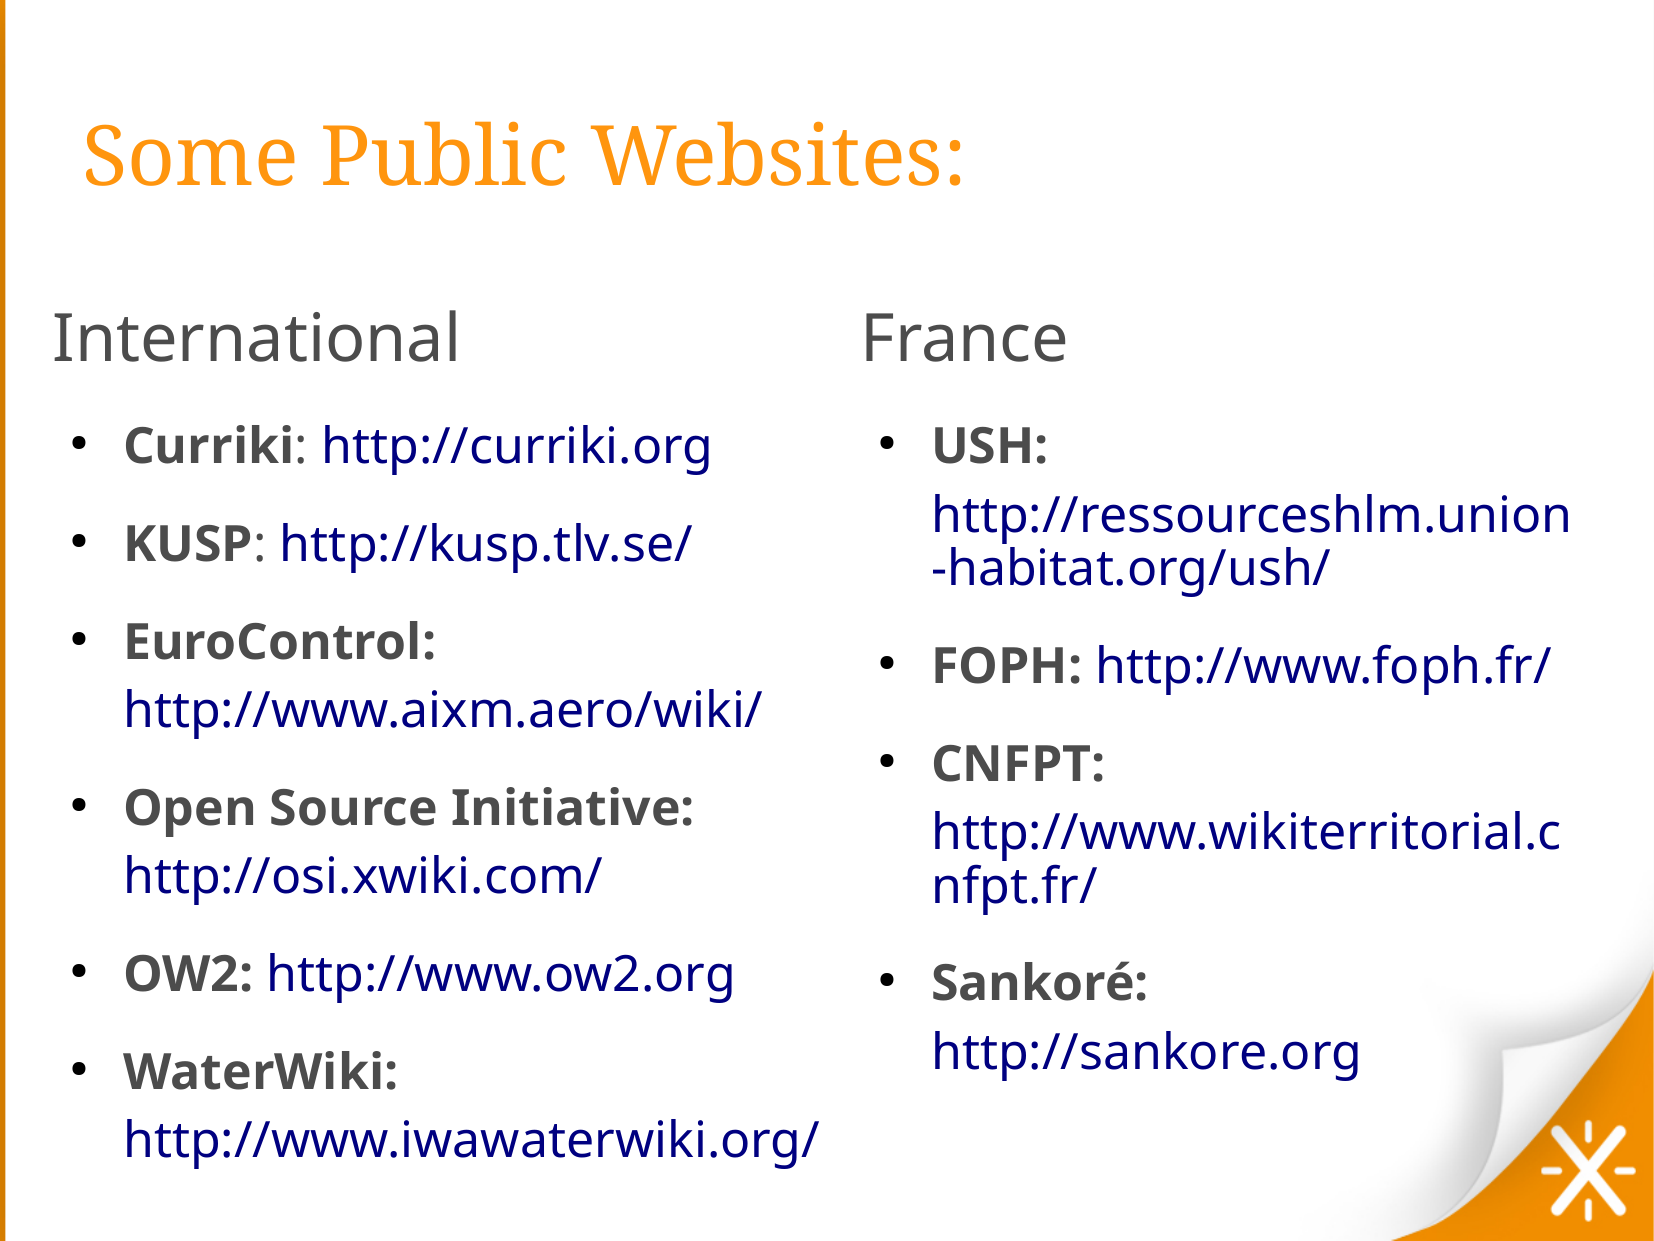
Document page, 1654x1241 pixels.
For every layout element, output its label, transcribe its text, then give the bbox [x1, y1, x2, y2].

picture [0, 0, 1654, 1241]
title Some Public Websites: [82, 49, 1571, 257]
list International Curriki: http://curriki.org KUSP: http://kusp.tlv.se/ EuroControl: http://www.aixm.aero/wiki/ Open Source Initiative: http://osi.xwiki.com/ OW2: http://www.ow2.org WaterWiki: http://www.iwawaterwiki.org/ [52, 290, 832, 1200]
list France USH: http://ressourceshlm.union-habitat.org/ush/ FOPH: http://www.foph.fr/ CNFPT: http://www.wikiterritorial.cnfpt.fr/ Sankoré: http://sankore.org [860, 290, 1587, 1010]
